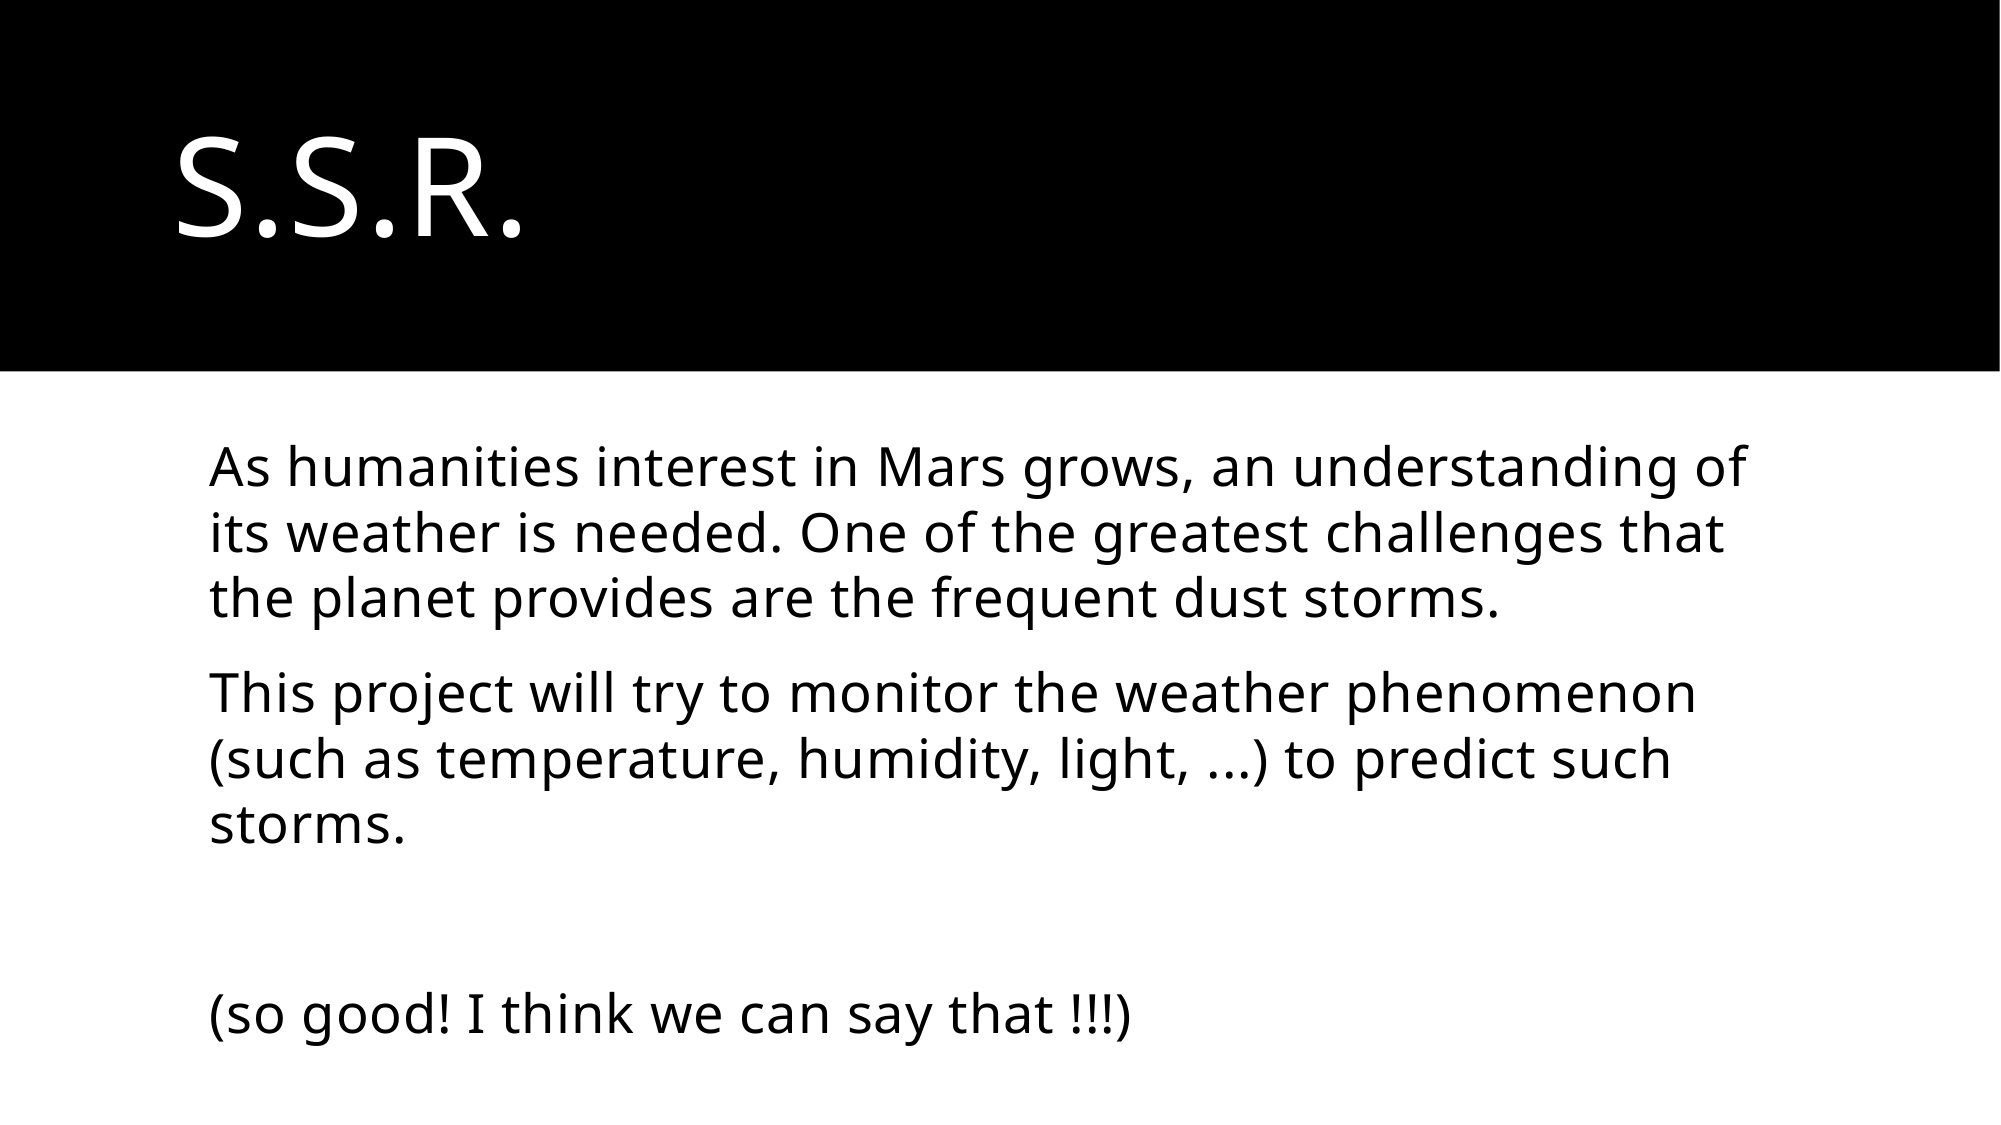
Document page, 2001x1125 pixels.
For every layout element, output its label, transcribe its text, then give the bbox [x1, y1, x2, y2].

title S.S.R. [157, 52, 1842, 331]
list As humanities interest in Mars grows, an understanding of its weather is needed. One of the greatest challenges that the planet provides are the frequent dust storms. This project will try to monitor the weather phenomenon (such as temperature, humidity, light, ...) to predict such storms. (so good! I think we can say that !!!) [157, 424, 1842, 1014]
